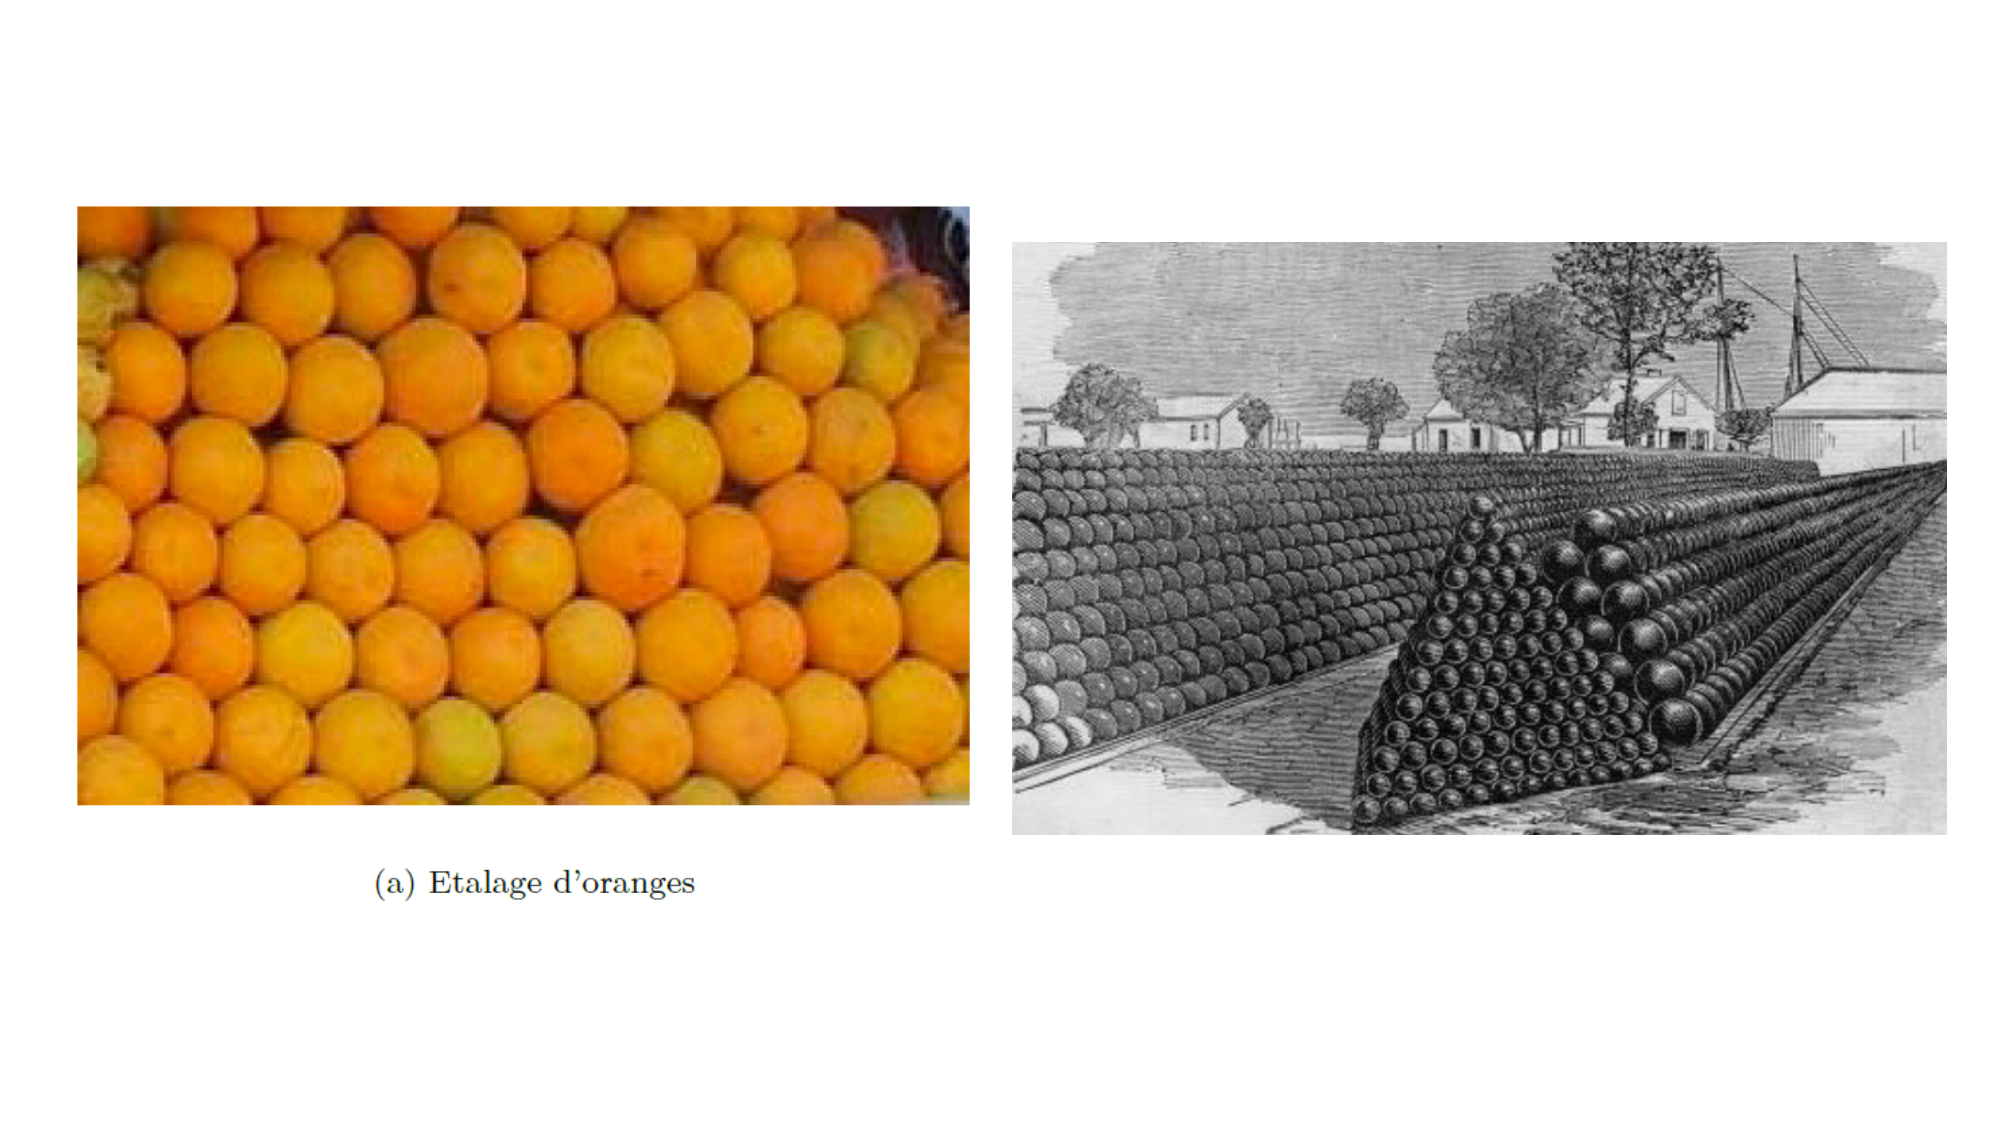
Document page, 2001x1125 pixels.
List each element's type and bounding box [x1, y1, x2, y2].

picture [1012, 242, 1947, 835]
picture [64, 177, 1000, 920]
